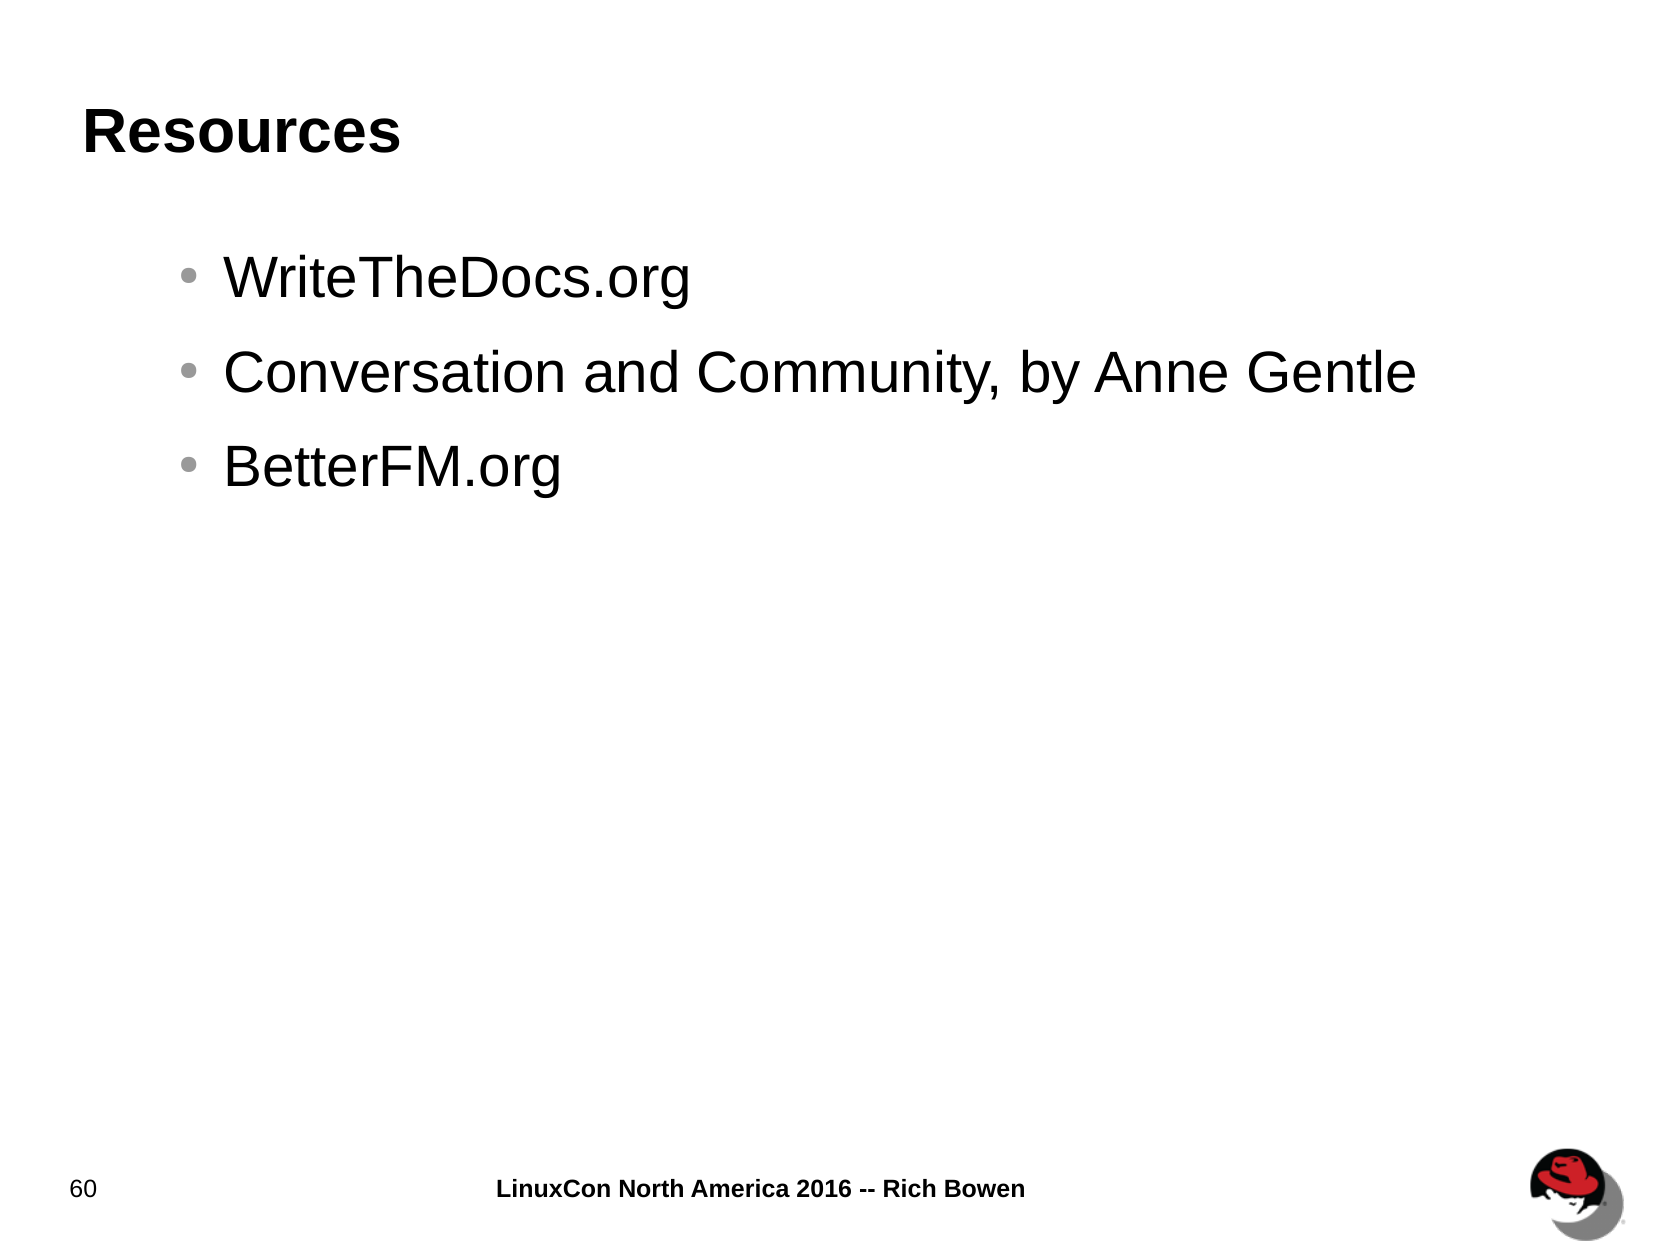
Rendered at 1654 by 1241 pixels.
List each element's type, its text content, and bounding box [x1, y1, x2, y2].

list WriteTheDocs.org Conversation and Community, by Anne Gentle BetterFM.org [86, 244, 1576, 1039]
title Resources [82, 37, 1571, 226]
picture [1529, 1146, 1613, 1224]
